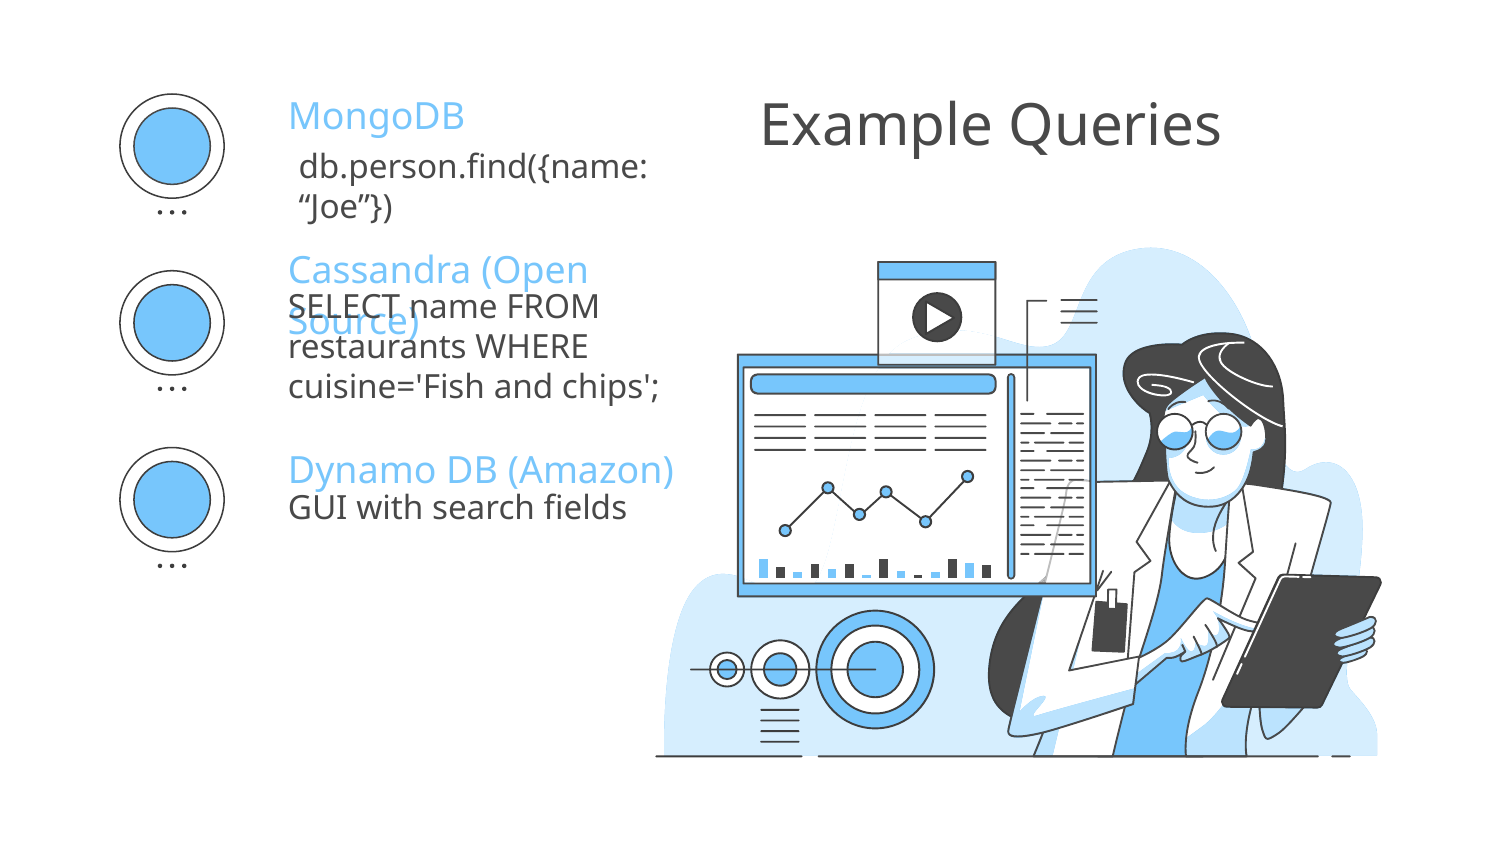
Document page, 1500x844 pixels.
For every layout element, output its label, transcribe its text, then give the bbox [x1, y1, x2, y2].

text_box [119, 447, 225, 552]
text_box [119, 94, 225, 199]
subtitle Cassandra (Open Source) [273, 223, 702, 270]
subtitle db.person.find({name: “Joe”}) [283, 130, 713, 226]
subtitle SELECT name FROM restaurants WHERE cuisine='Fish and chips'; [273, 270, 702, 365]
subtitle Dynamo DB (Amazon) [273, 424, 702, 471]
subtitle GUI with search fields [273, 471, 702, 566]
subtitle MongoDB [273, 70, 702, 134]
text_box [655, 247, 1382, 758]
text_box [119, 270, 225, 375]
title Example Queries [702, 75, 1238, 170]
